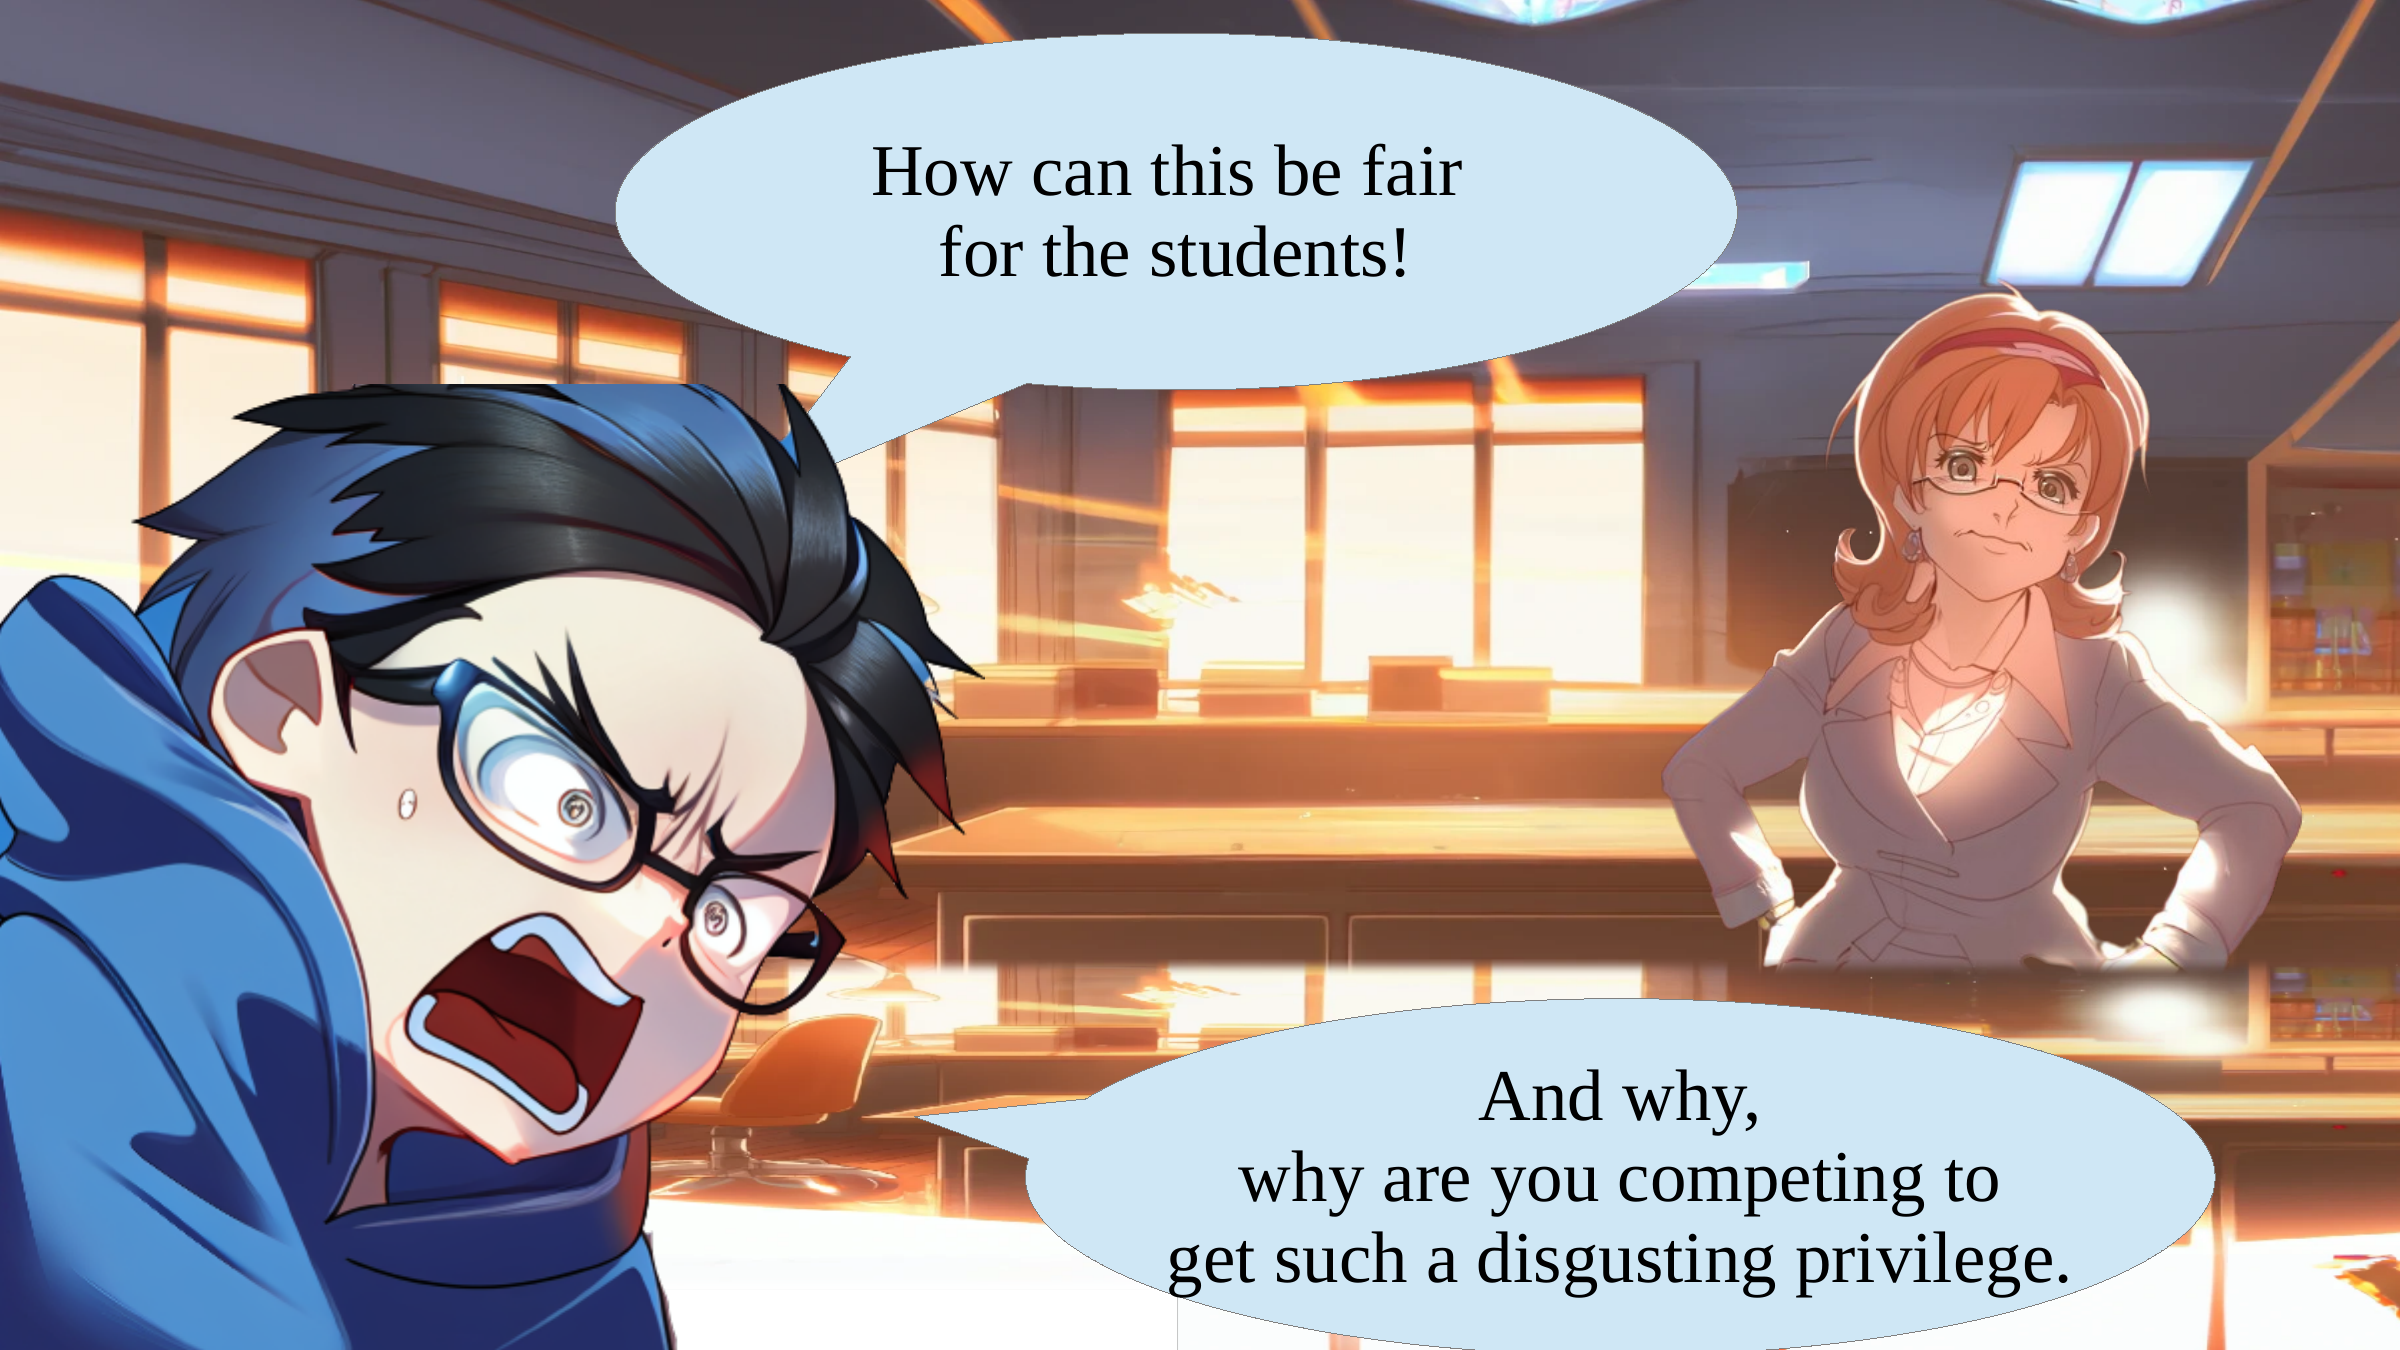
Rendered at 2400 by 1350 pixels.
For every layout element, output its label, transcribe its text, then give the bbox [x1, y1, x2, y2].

text_box How can this be fair for the students! [615, 33, 1738, 401]
text_box And why, why are you competing to get such a disgusting privilege. [914, 998, 2216, 1350]
picture [0, 0, 2400, 1350]
